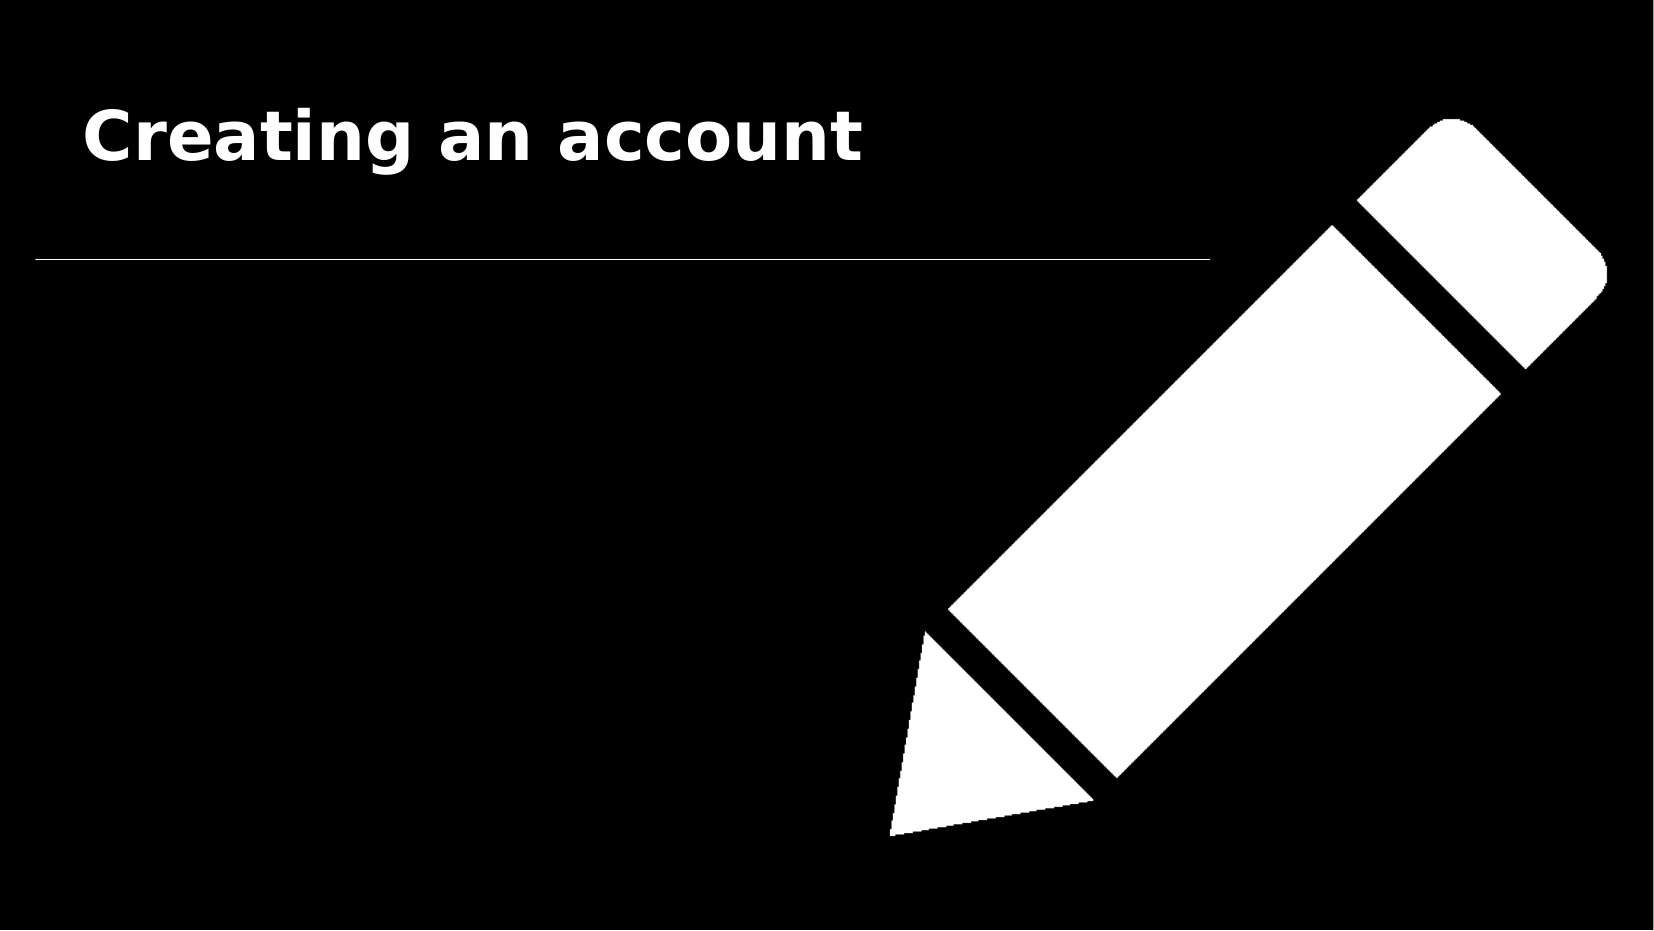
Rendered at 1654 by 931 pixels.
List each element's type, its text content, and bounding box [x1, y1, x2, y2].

picture [35, 106, 1619, 851]
title Creating an account [82, 59, 1571, 215]
